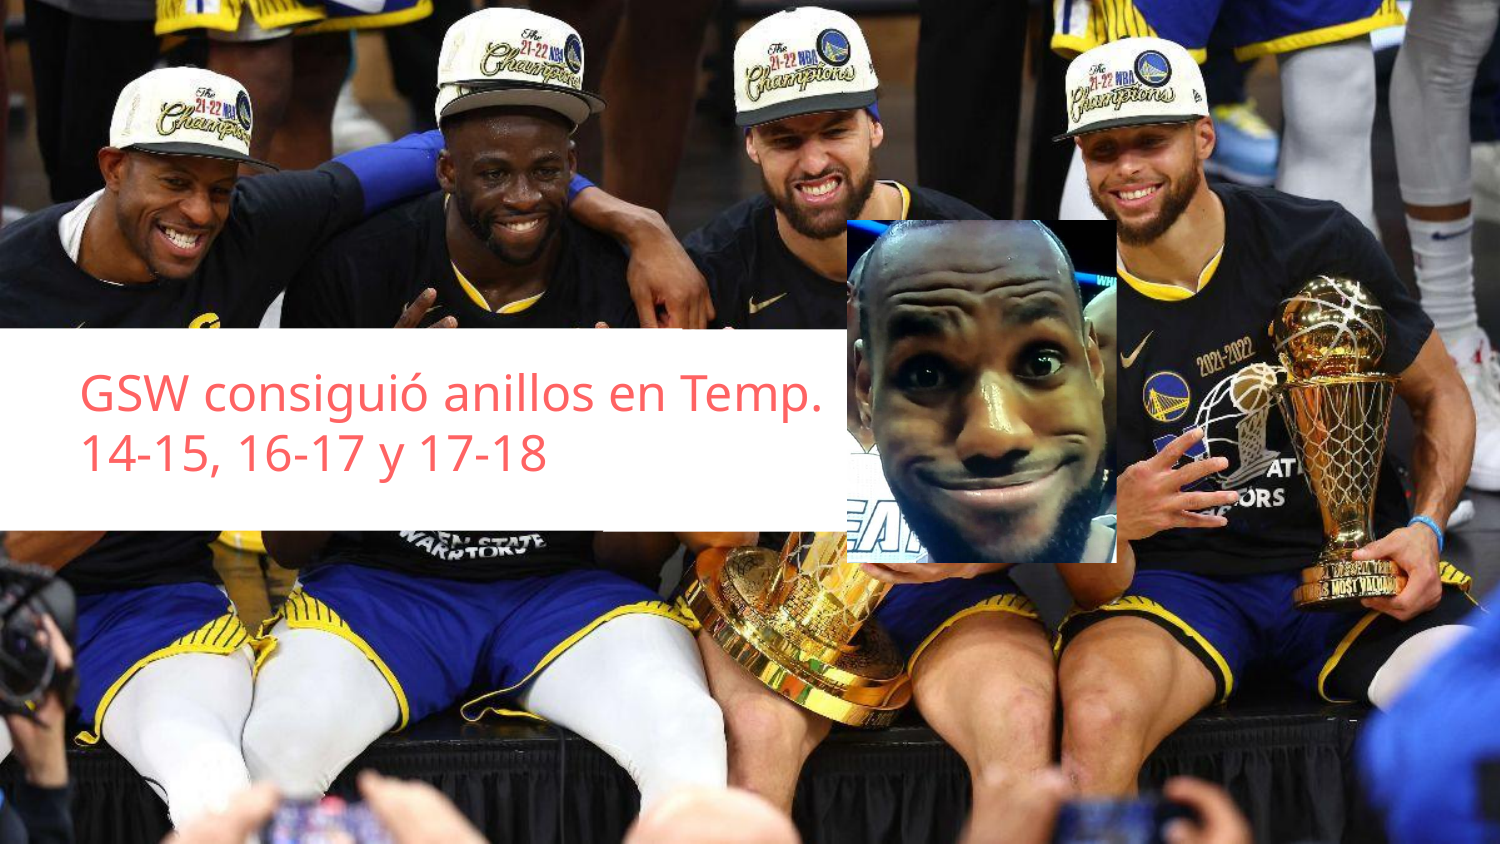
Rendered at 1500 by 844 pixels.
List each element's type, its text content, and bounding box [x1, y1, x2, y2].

title GSW consiguió anillos en Temp. 14-15, 16-17 y 17-18 [64, 351, 847, 493]
text_box [0, 328, 847, 532]
picture [0, 0, 1500, 844]
